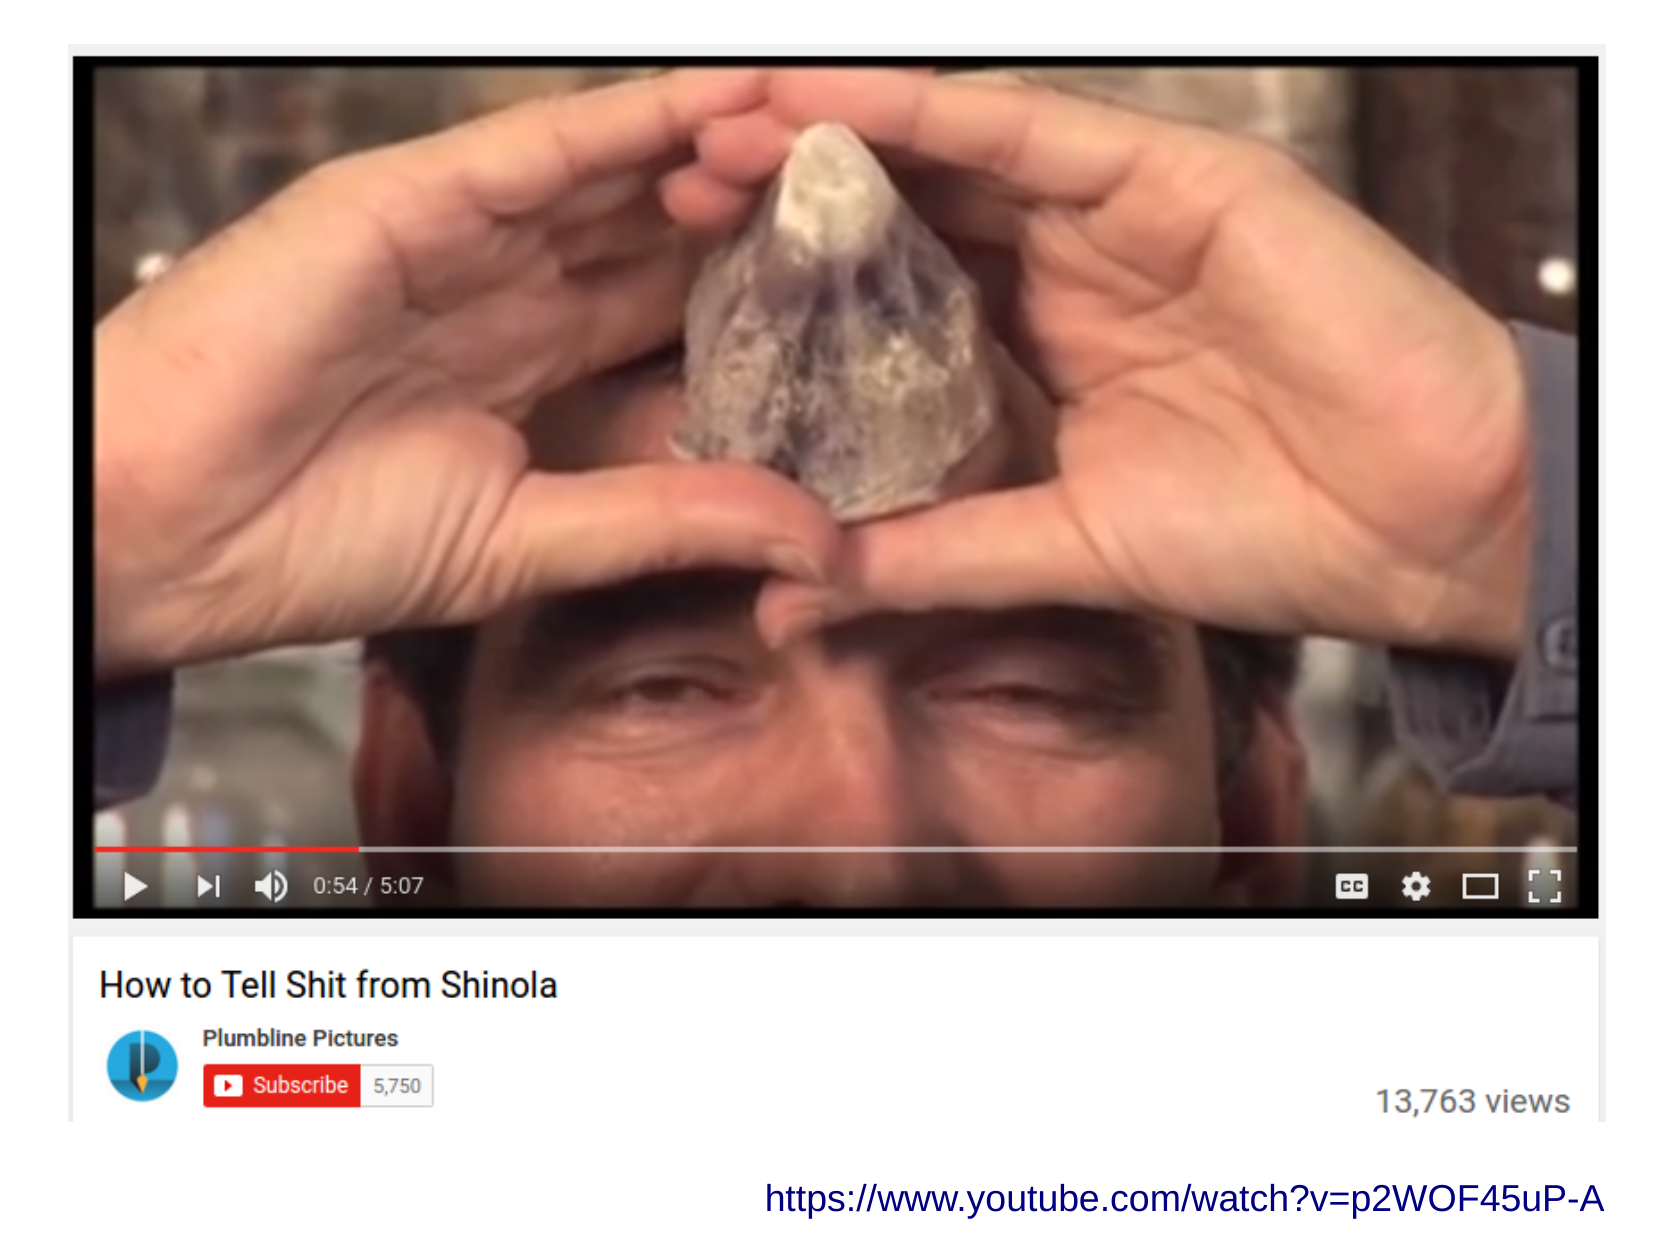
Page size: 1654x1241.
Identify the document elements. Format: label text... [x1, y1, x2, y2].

picture [68, 44, 1606, 1122]
text_box https://www.youtube.com/watch?v=p2WOF45uP-A [750, 1170, 1620, 1227]
